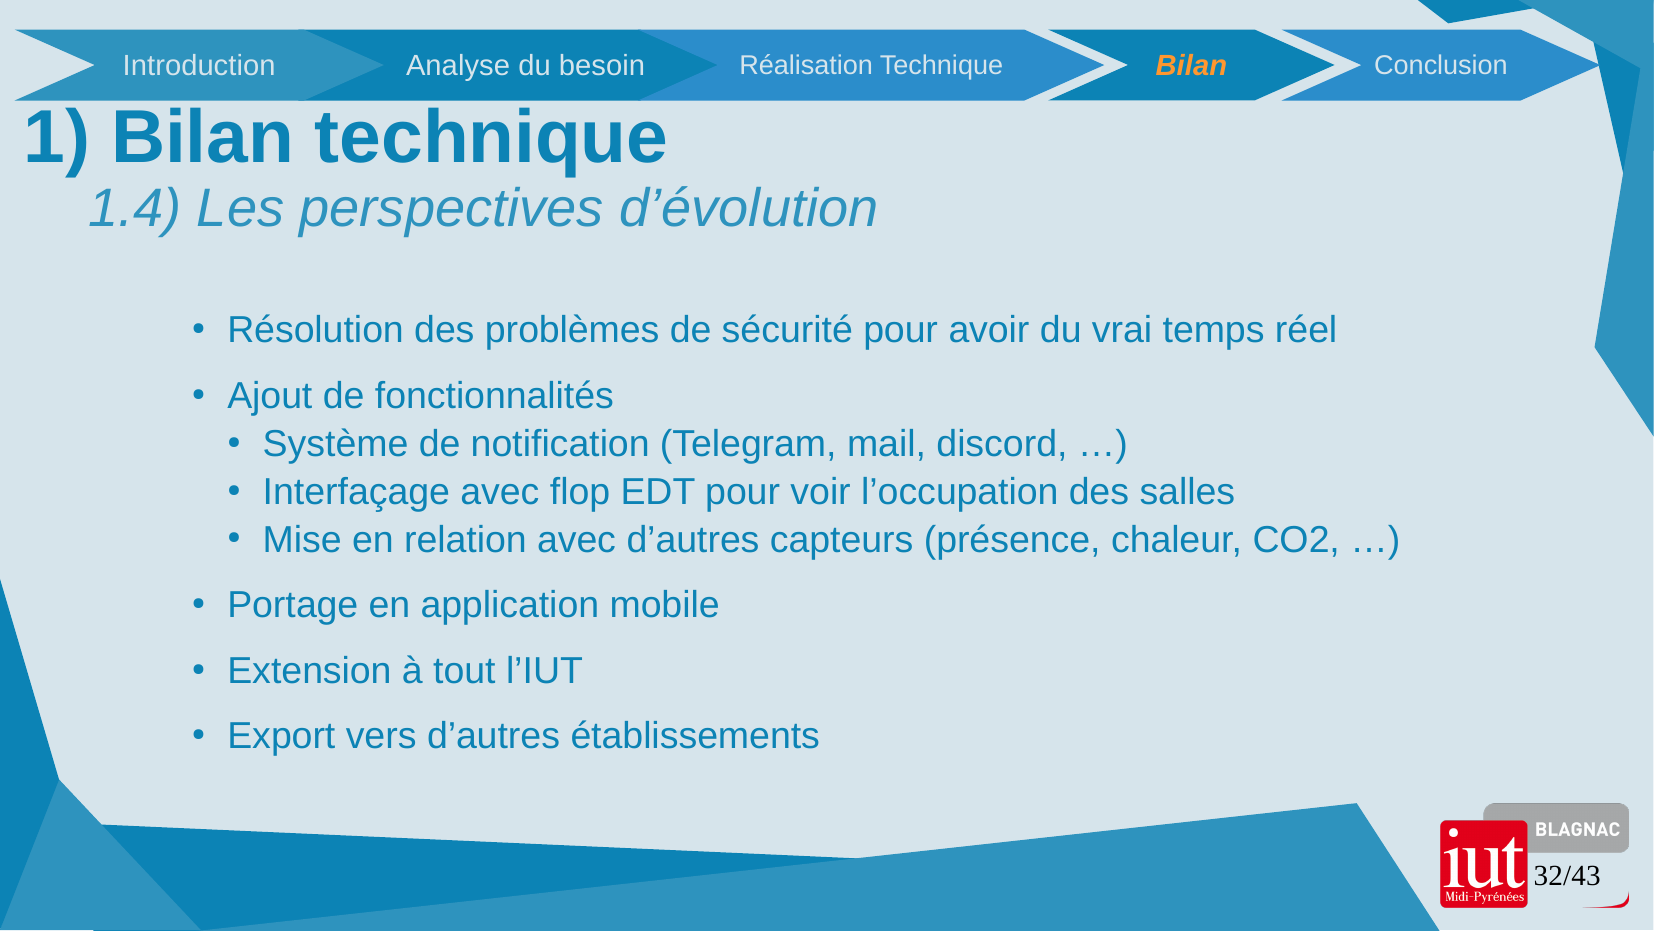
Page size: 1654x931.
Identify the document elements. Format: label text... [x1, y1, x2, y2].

text_box Introduction [14, 29, 384, 101]
text_box Résolution des problèmes de sécurité pour avoir du vrai temps réel Ajout de fonctionnalités Système de notification (Telegram, mail, discord, …) Interfaçage avec flop EDT pour voir l’occupation des salles Mise en relation avec d’autres capteurs (présence, chaleur, CO2, …) Portage en application mobile Extension à tout l’IUT Export vers d’autres établissements [177, 301, 1416, 804]
title 1.4) Les perspectives d’évolution [88, 177, 1388, 238]
text_box Analyse du besoin [305, 29, 715, 101]
text_box Conclusion [1281, 29, 1601, 101]
text_box Réalisation Technique [637, 29, 1105, 101]
title 1) Bilan technique [23, 94, 1512, 179]
text_box Bilan [1048, 29, 1335, 101]
picture [1440, 803, 1629, 908]
